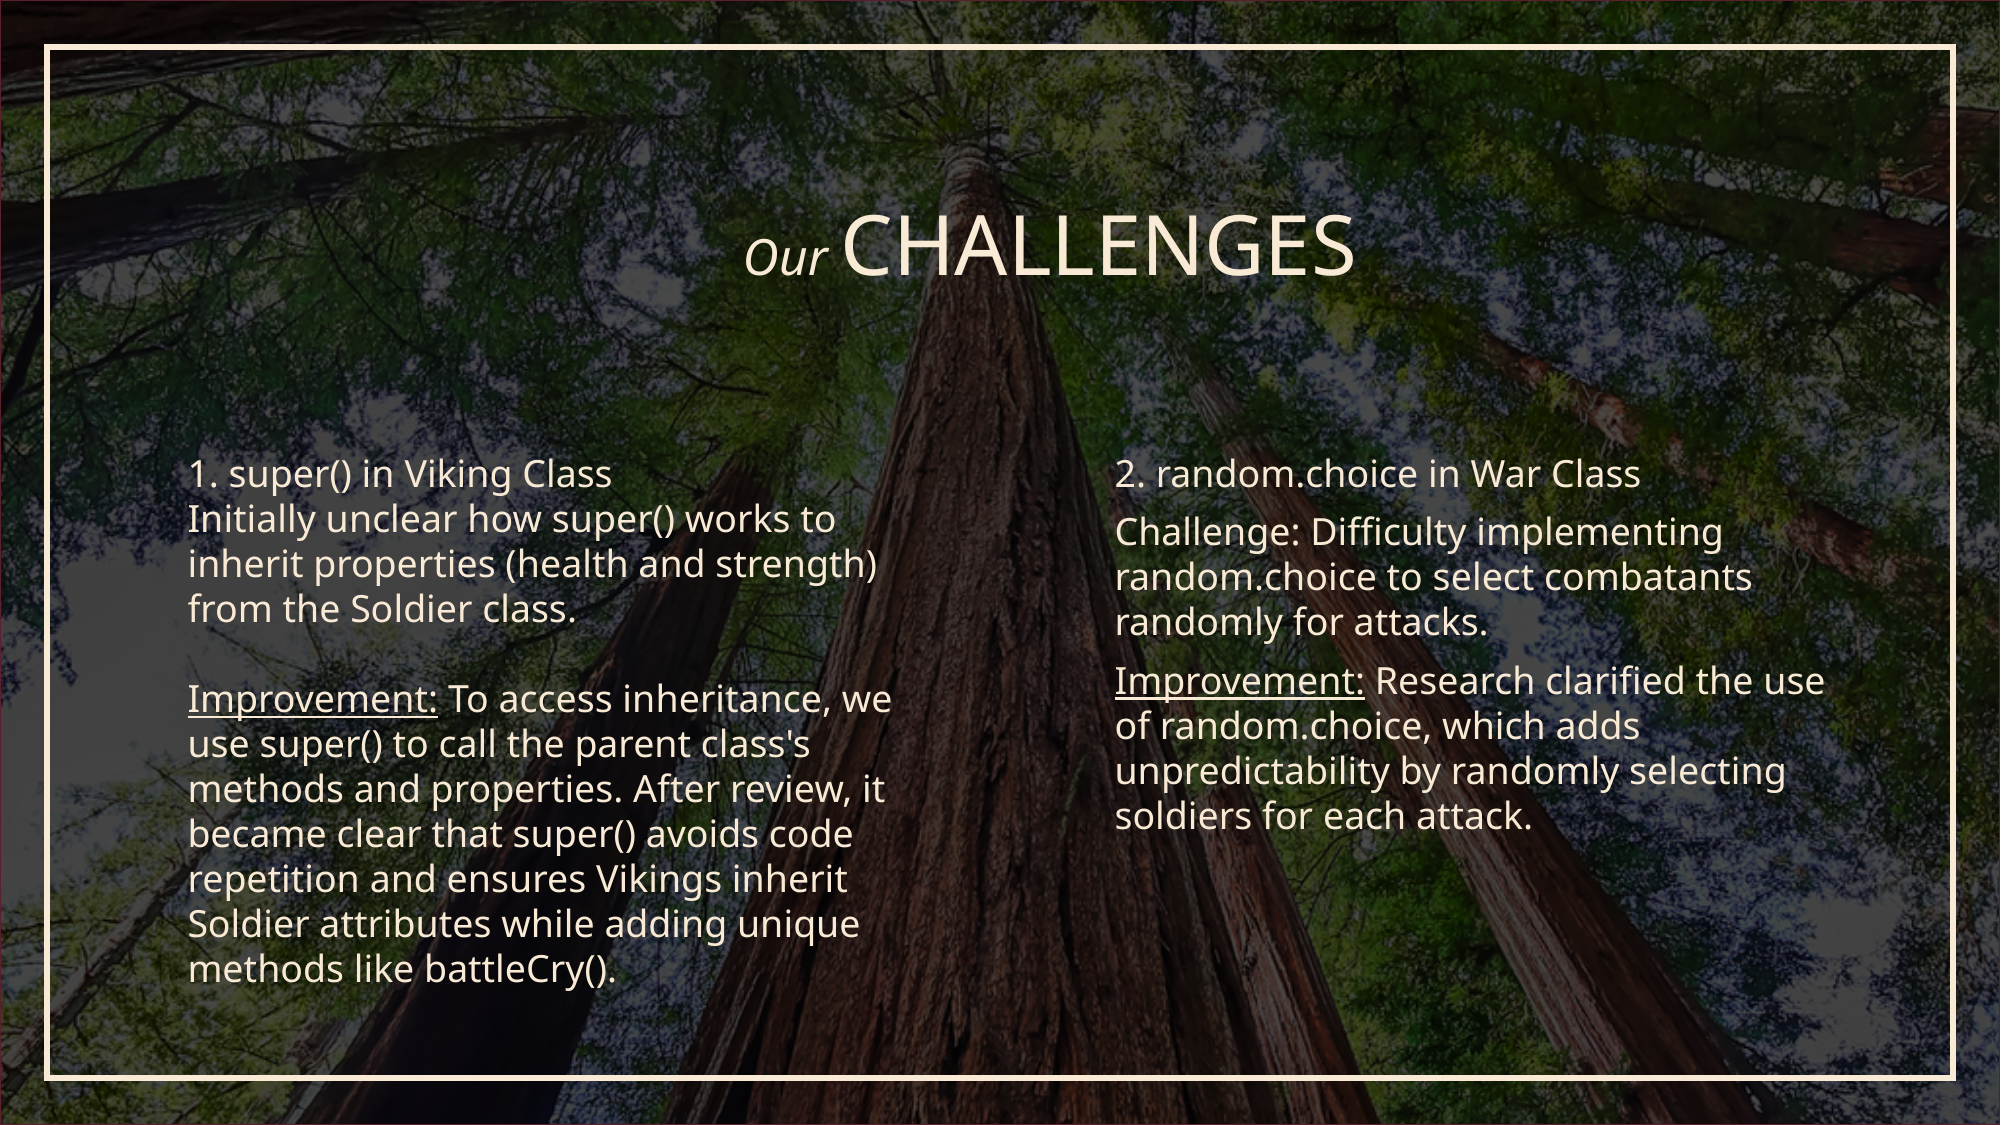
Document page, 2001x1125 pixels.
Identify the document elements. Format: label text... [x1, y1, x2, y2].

title 1. super() in Viking Class Initially unclear how super() works to inherit properties (health and strength) from the Soldier class. Improvement: To access inheritance, we use super() to call the parent class's methods and properties. After review, it became clear that super() avoids code repetition and ensures Vikings inherit Soldier attributes while adding unique methods like battleCry(). [187, 450, 911, 713]
title Our challenges [712, 203, 1388, 300]
text_box [0, 0, 2000, 1125]
title 2. random.choice in War Class Challenge: Difficulty implementing random.choice to select combatants randomly for attacks. Improvement: Research clarified the use of random.choice, which adds unpredictability by randomly selecting soldiers for each attack. [1114, 450, 1838, 713]
